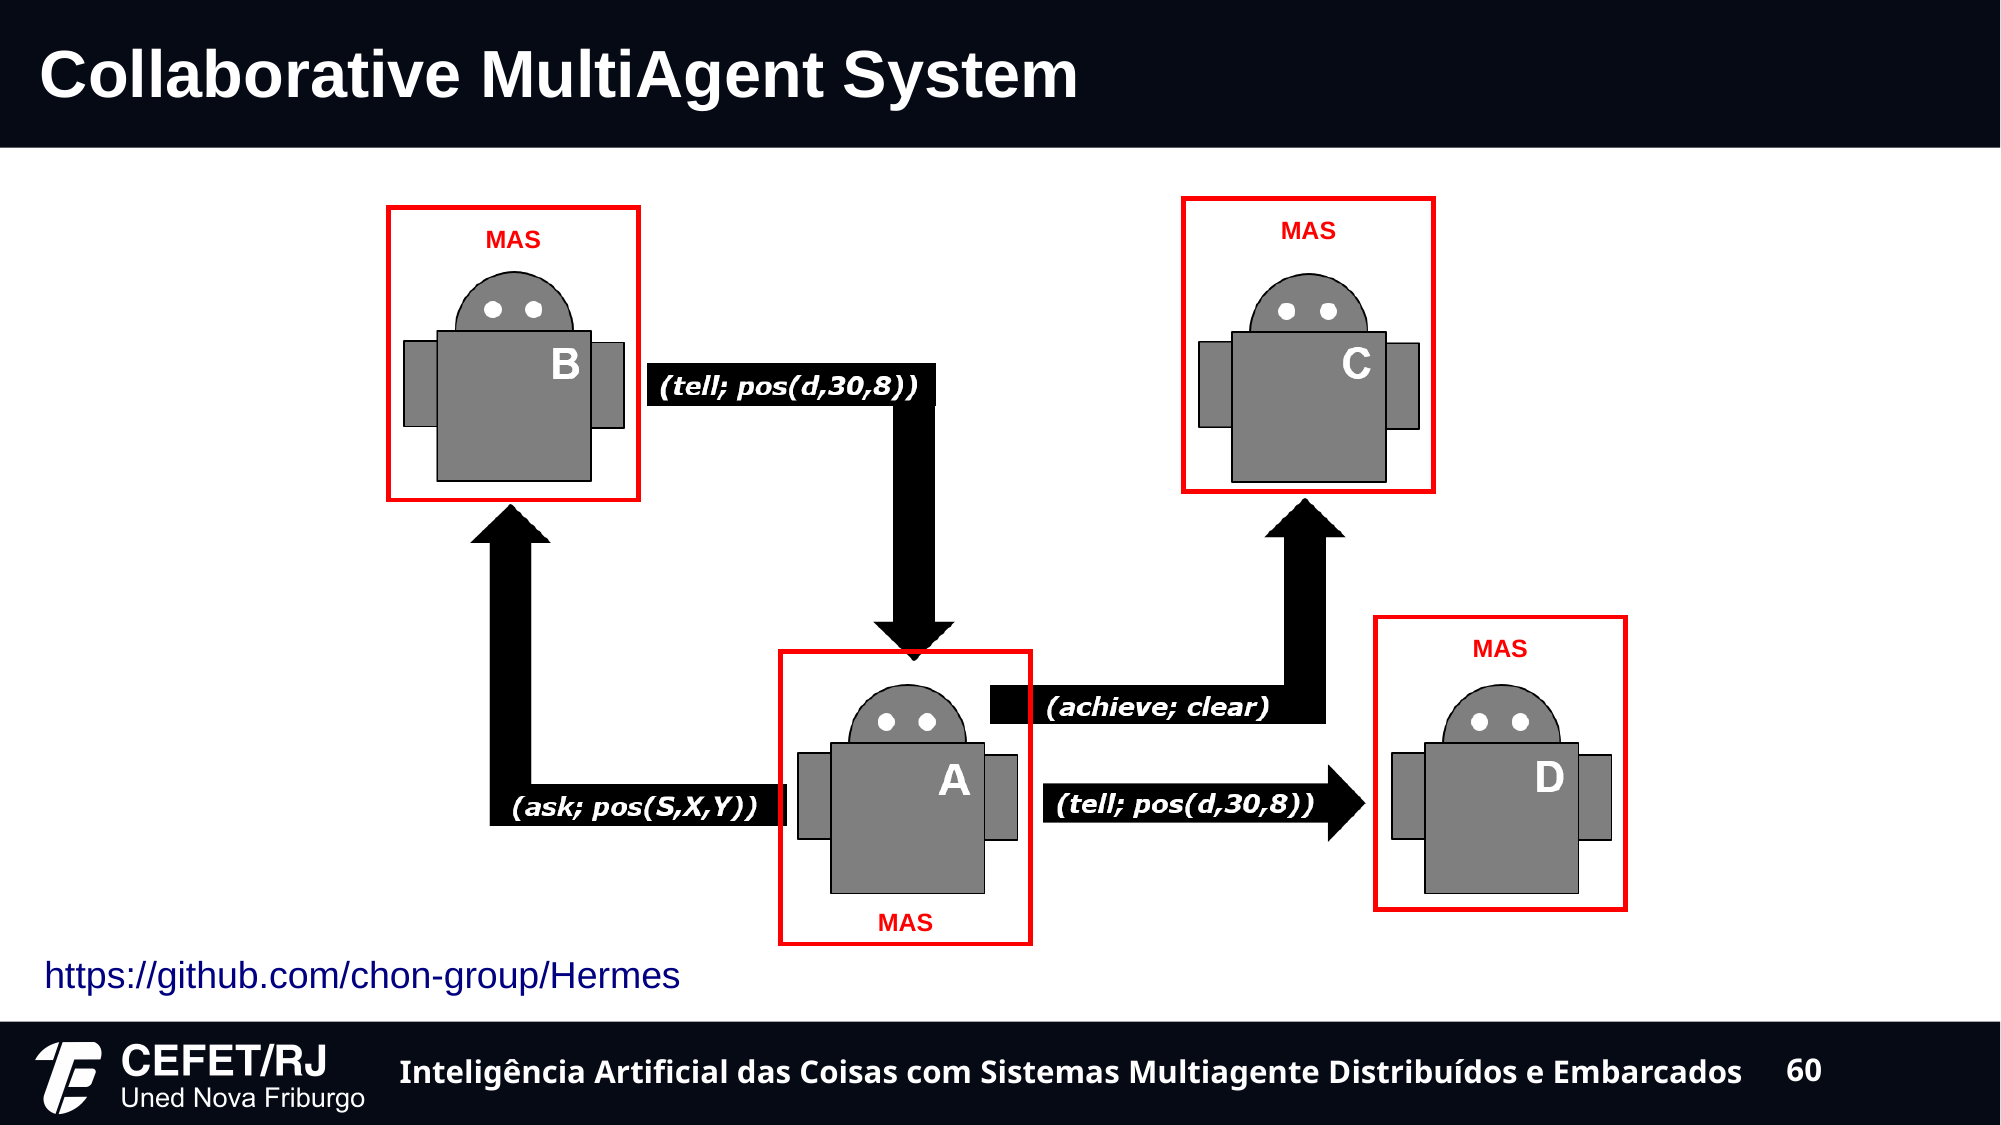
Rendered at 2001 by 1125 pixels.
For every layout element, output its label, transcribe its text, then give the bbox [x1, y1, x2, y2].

text_box MAS [388, 207, 639, 501]
text_box https://github.com/chon-group/Hermes [29, 947, 696, 1004]
text_box MAS [780, 651, 1031, 945]
picture [0, 1001, 398, 1125]
picture [403, 271, 1612, 895]
text_box MAS [1183, 198, 1434, 492]
text_box Collaborative MultiAgent System [25, 23, 1999, 119]
text_box MAS [1375, 616, 1626, 910]
